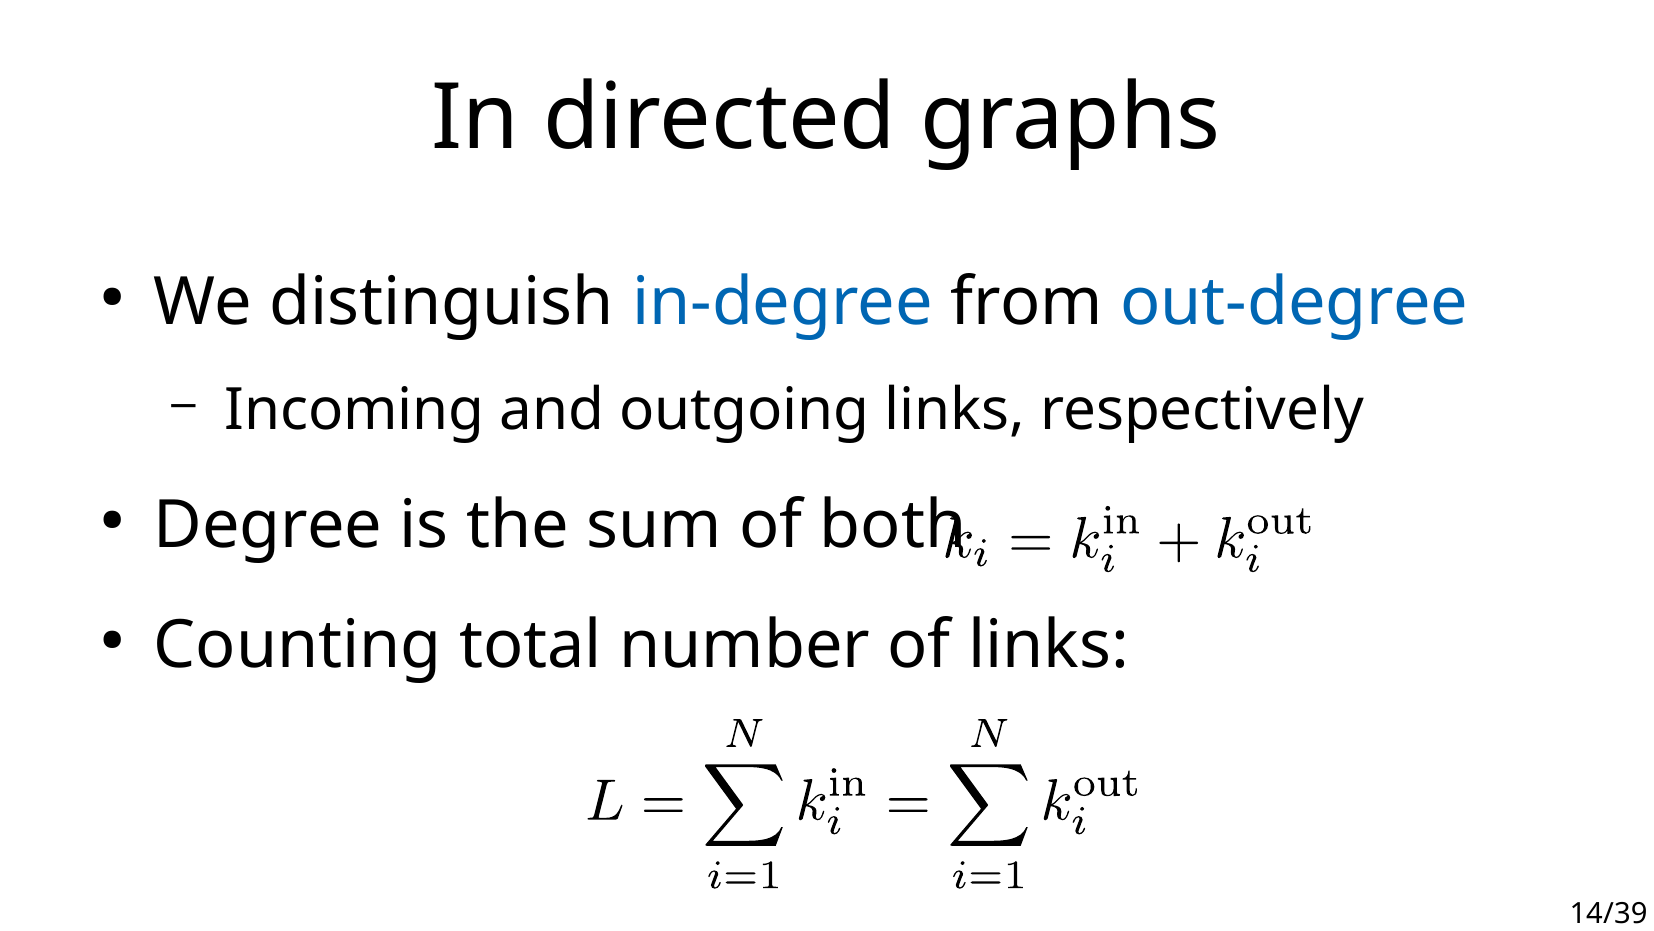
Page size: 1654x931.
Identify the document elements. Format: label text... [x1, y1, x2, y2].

list We distinguish in-degree from out-degree Incoming and outgoing links, respectively Degree is the sum of both Counting total number of links: [82, 253, 1571, 706]
title In directed graphs [82, 1, 1571, 226]
text_box [585, 719, 1140, 889]
